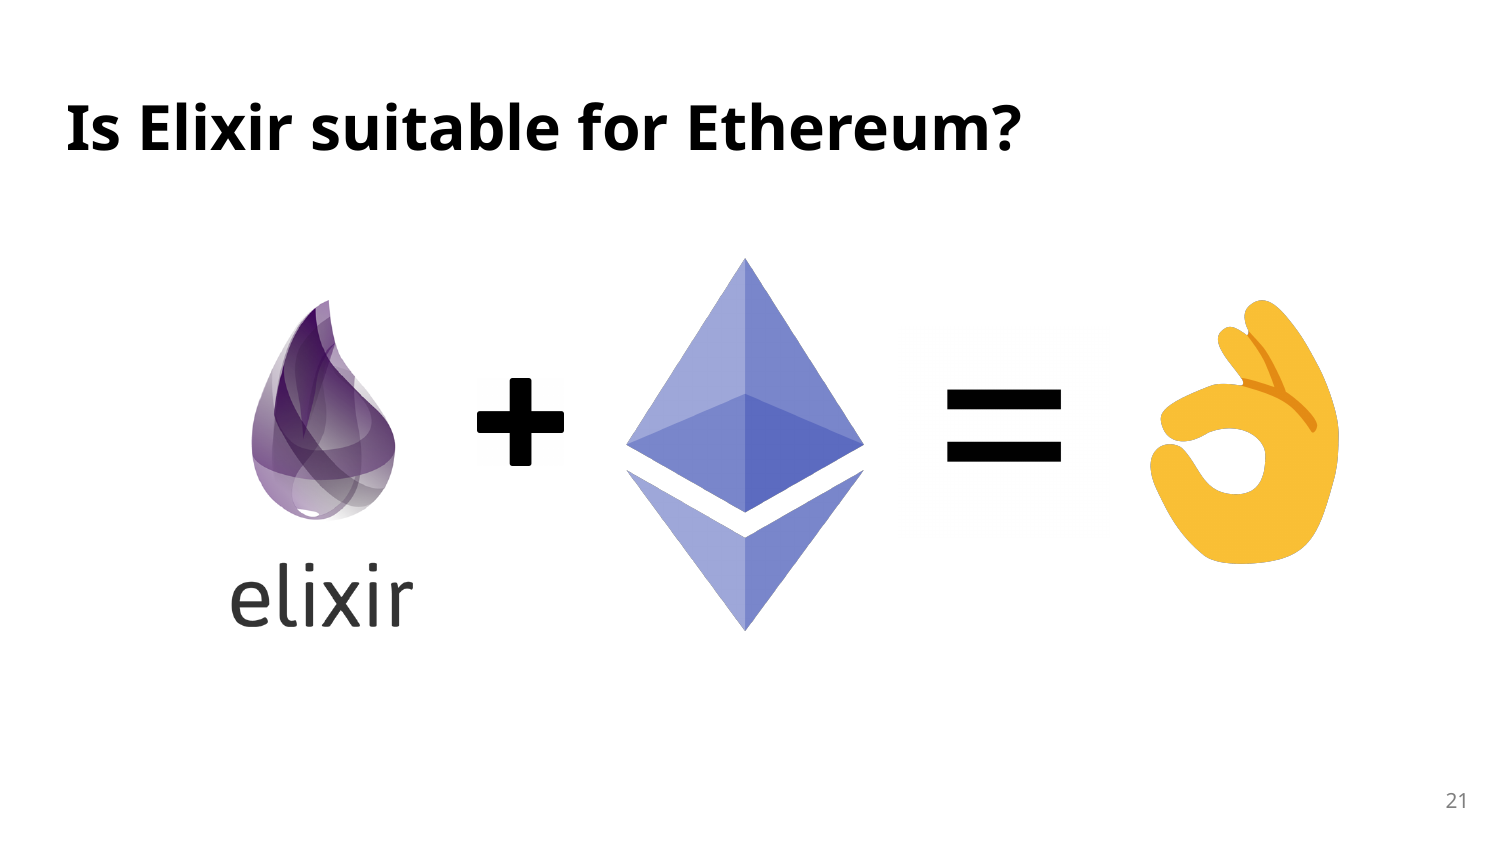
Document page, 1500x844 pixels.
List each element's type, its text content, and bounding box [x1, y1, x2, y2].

slide_number <number> [1394, 769, 1484, 834]
picture [51, 241, 1380, 666]
title Is Elixir suitable for Ethereum? [51, 72, 1449, 176]
